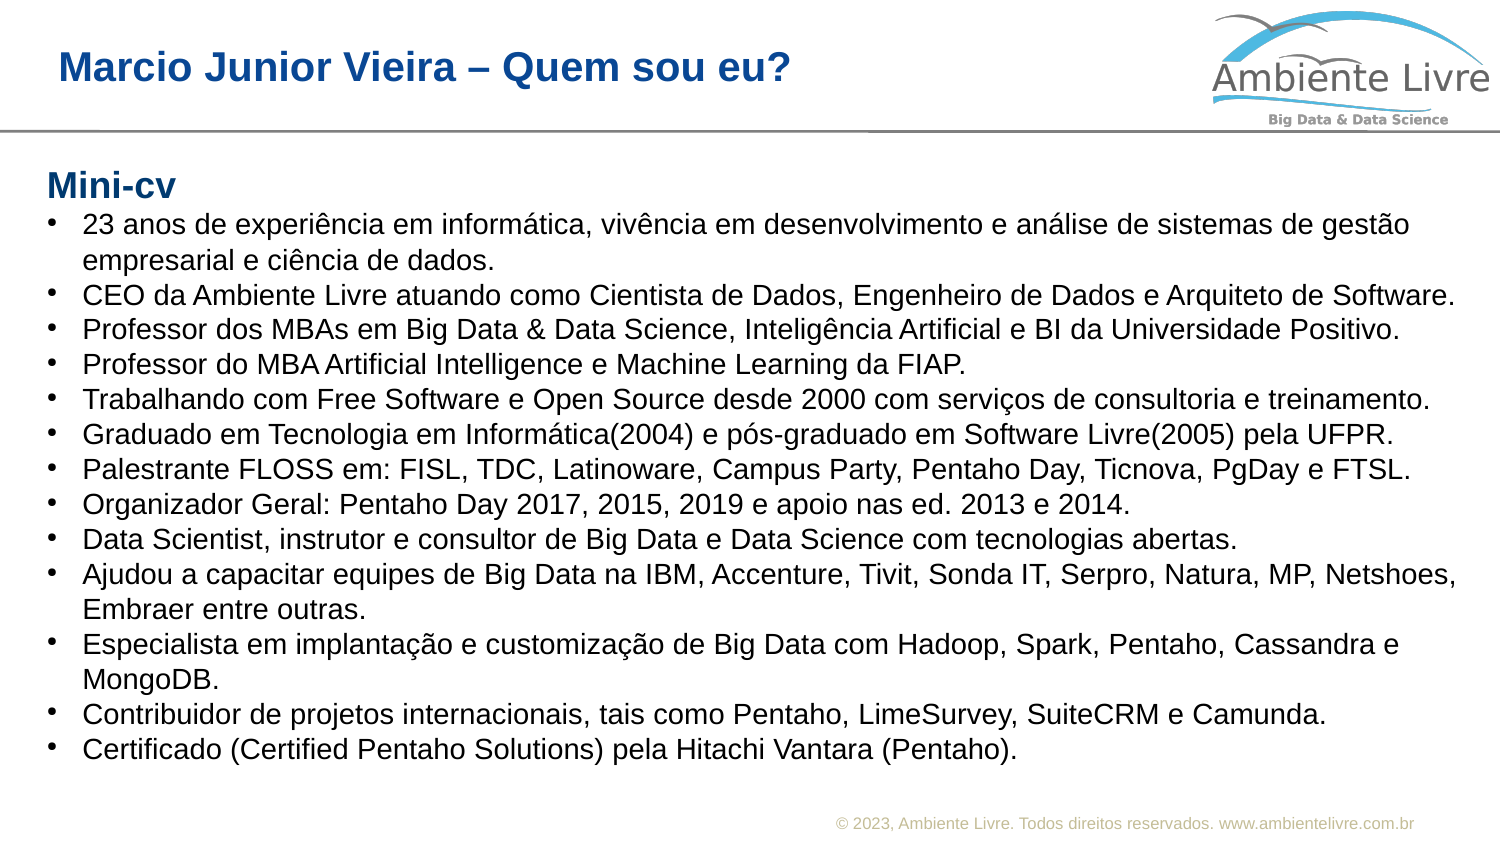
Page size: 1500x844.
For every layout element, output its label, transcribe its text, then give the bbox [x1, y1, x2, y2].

picture [1212, 11, 1489, 127]
text_box Mini-cv 23 anos de experiência em informática, vivência em desenvolvimento e análise de sistemas de gestão empresarial e ciência de dados. CEO da Ambiente Livre atuando como Cientista de Dados, Engenheiro de Dados e Arquiteto de Software. Professor dos MBAs em Big Data & Data Science, Inteligência Artificial e BI da Universidade Positivo. Professor do MBA Artificial Intelligence e Machine Learning da FIAP. Trabalhando com Free Software e Open Source desde 2000 com serviços de consultoria e treinamento. Graduado em Tecnologia em Informática(2004) e pós-graduado em Software Livre(2005) pela UFPR. Palestrante FLOSS em: FISL, TDC, Latinoware, Campus Party, Pentaho Day, Ticnova, PgDay e FTSL. Organizador Geral: Pentaho Day 2017, 2015, 2019 e apoio nas ed. 2013 e 2014. Data Scientist, instrutor e consultor de Big Data e Data Science com tecnologias abertas. Ajudou a capacitar equipes de Big Data na IBM, Accenture, Tivit, Sonda IT, Serpro, Natura, MP, Netshoes, Embraer entre outras. Especialista em implantação e customização de Big Data com Hadoop, Spark, Pentaho, Cassandra e MongoDB. Contribuidor de projetos internacionais, tais como Pentaho, LimeSurvey, SuiteCRM e Camunda. Certificado (Certified Pentaho Solutions) pela Hitachi Vantara (Pentaho). [32, 153, 1489, 773]
title Marcio Junior Vieira – Quem sou eu? [43, 8, 1127, 129]
